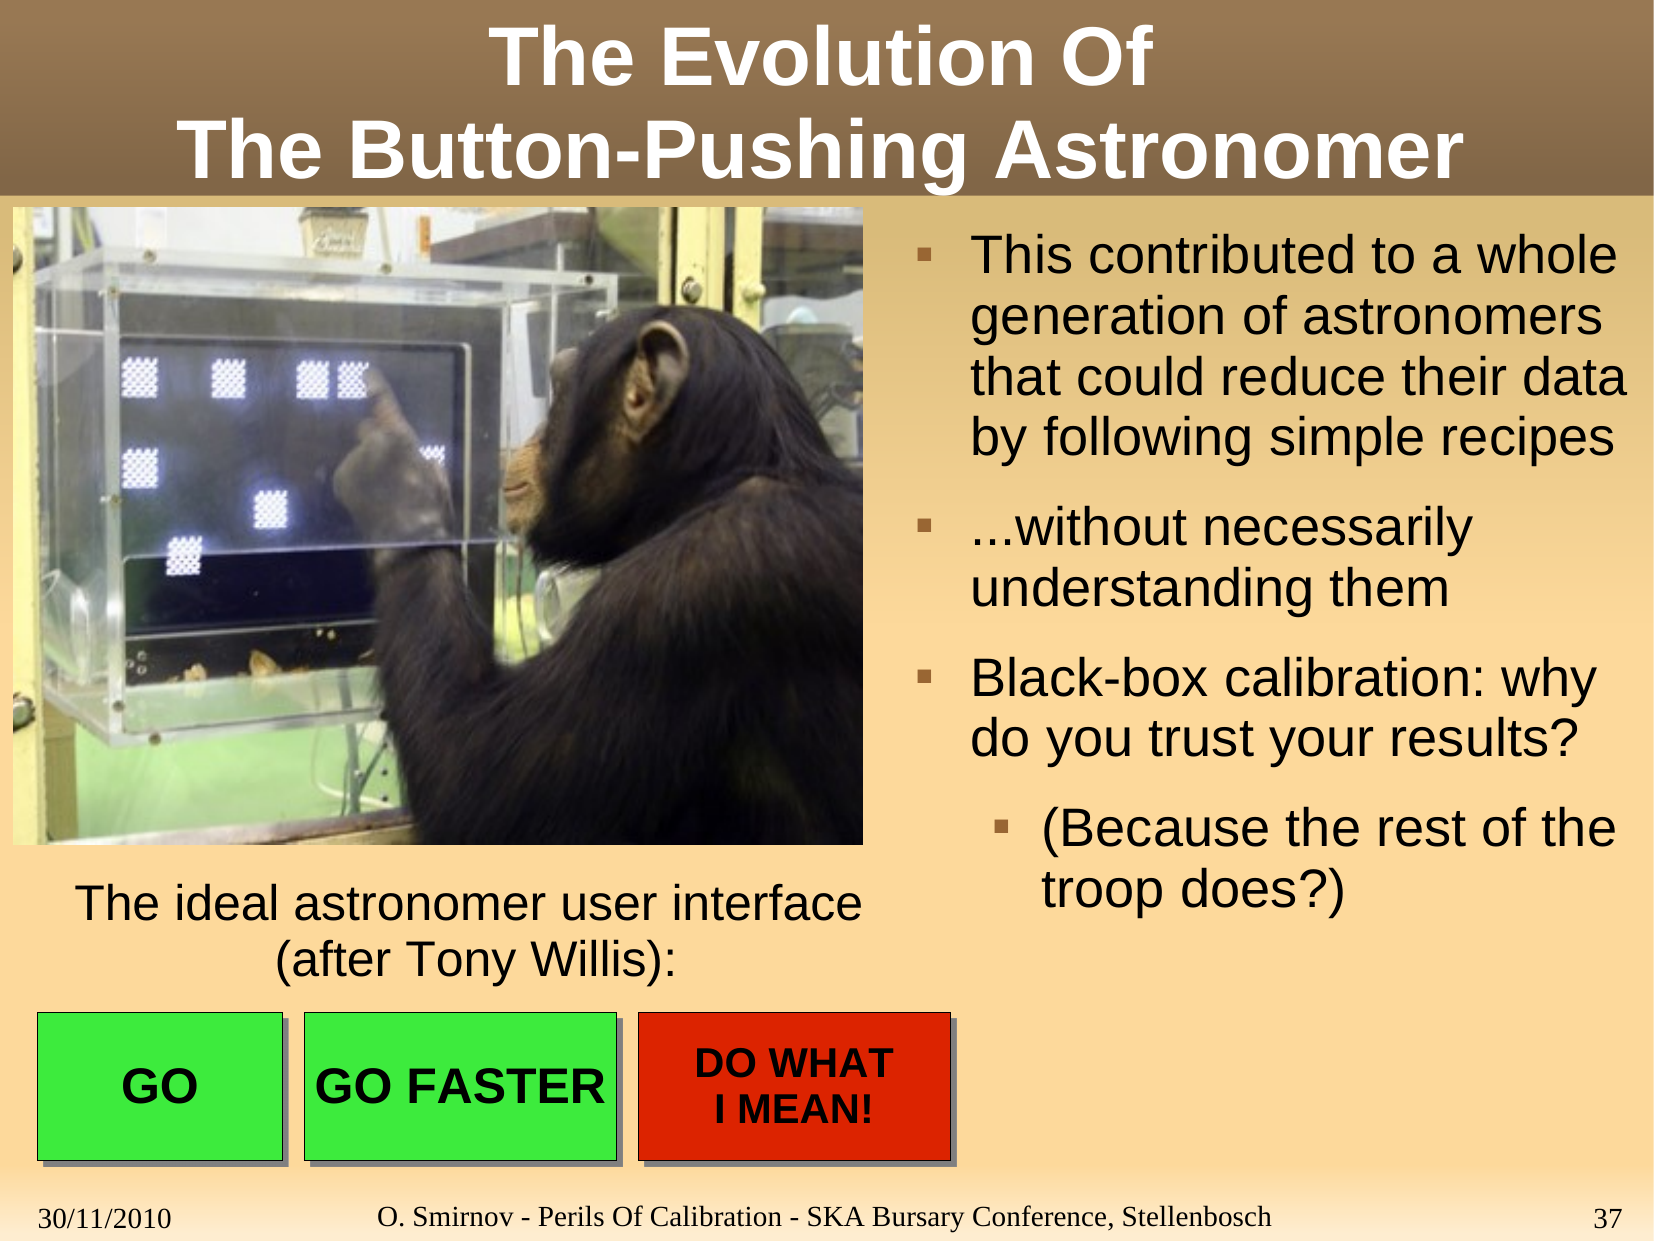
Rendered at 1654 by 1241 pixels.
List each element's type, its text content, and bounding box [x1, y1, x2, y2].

text_box The ideal astronomer user interface (after Tony Willis): [14, 867, 900, 994]
picture [0, 0, 1654, 1241]
title The Evolution Of The Button-Pushing Astronomer [76, 0, 1565, 208]
list This contributed to a whole generation of astronomers that could reduce their data by following simple recipes ...without necessarily understanding them Black-box calibration: why do you trust your results? (Because the rest of the troop does?) [900, 225, 1639, 1029]
text_box DO WHAT I MEAN! [638, 1012, 951, 1161]
text_box GO FASTER [304, 1012, 617, 1161]
text_box GO [37, 1012, 283, 1161]
